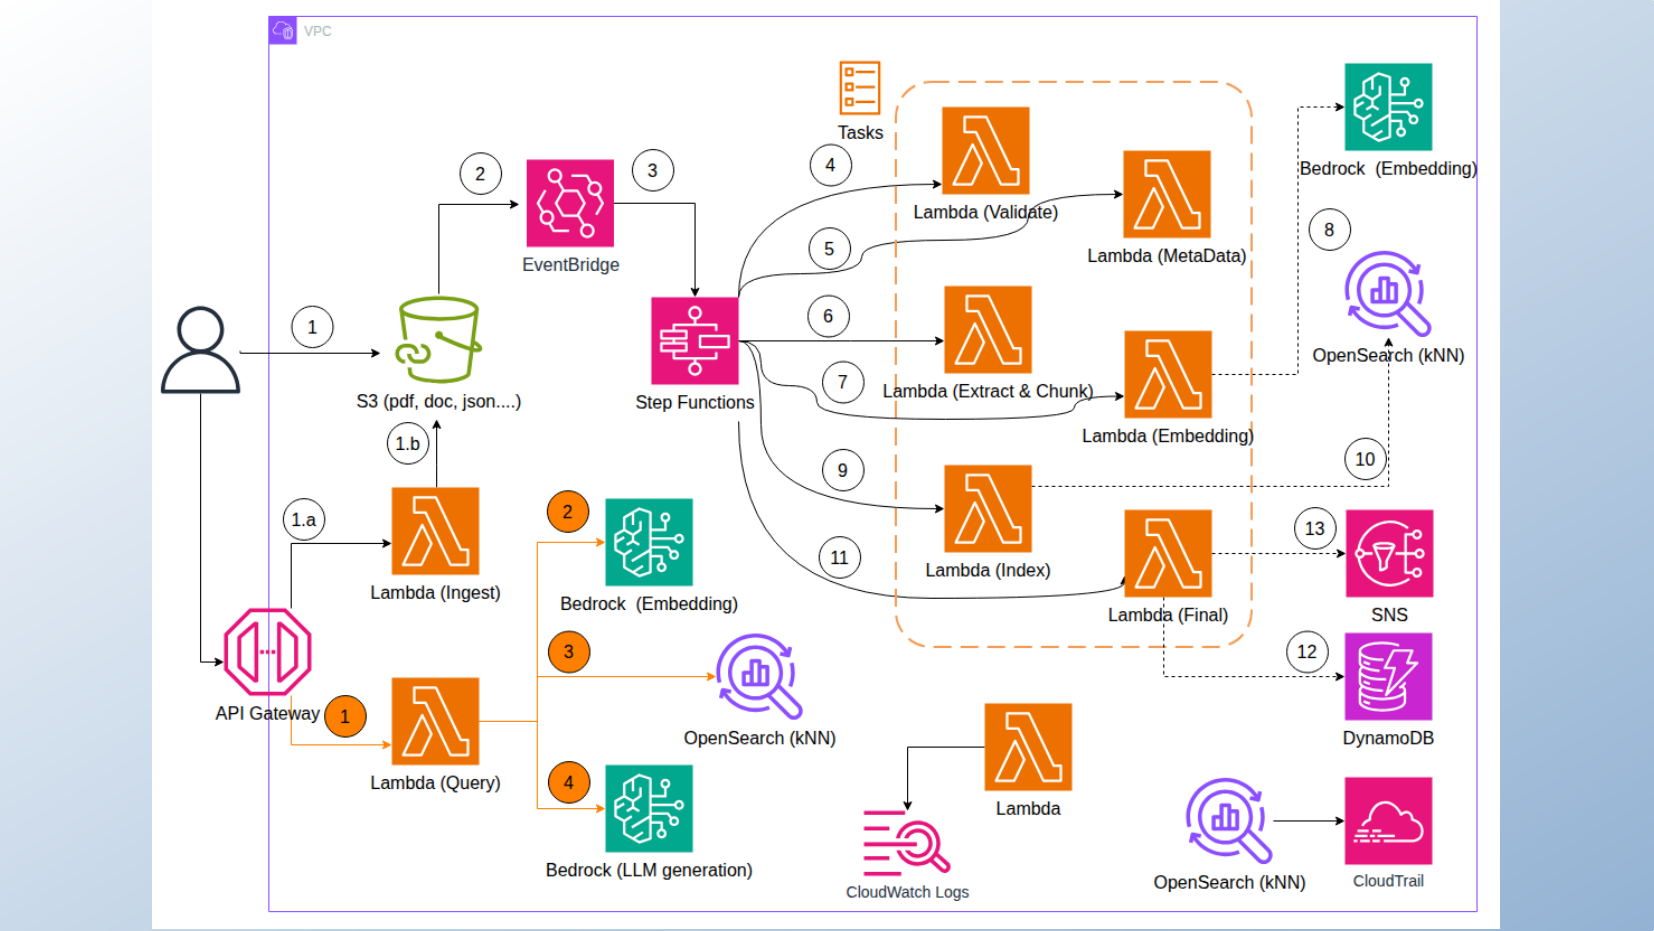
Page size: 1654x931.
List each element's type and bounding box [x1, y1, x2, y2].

picture [152, 0, 1500, 930]
